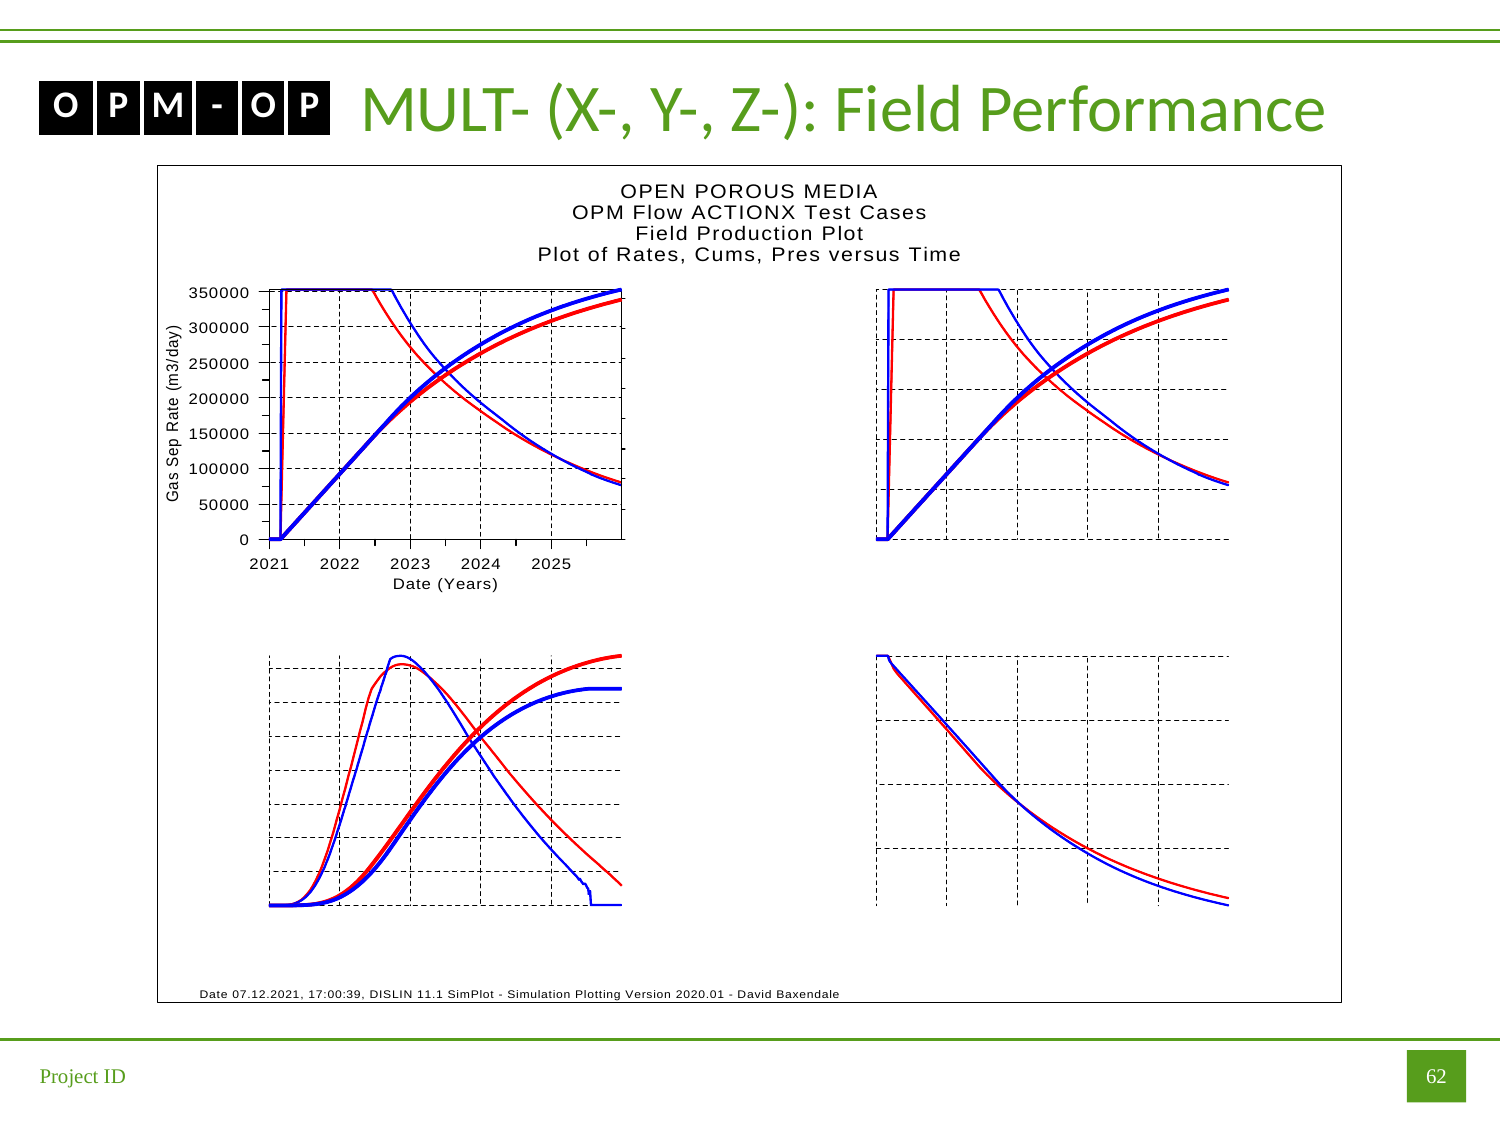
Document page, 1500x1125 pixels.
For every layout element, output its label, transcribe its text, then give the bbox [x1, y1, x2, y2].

title MULT- (X-, Y-, Z-): Field Performance [360, 77, 1425, 153]
picture [157, 165, 1343, 1004]
